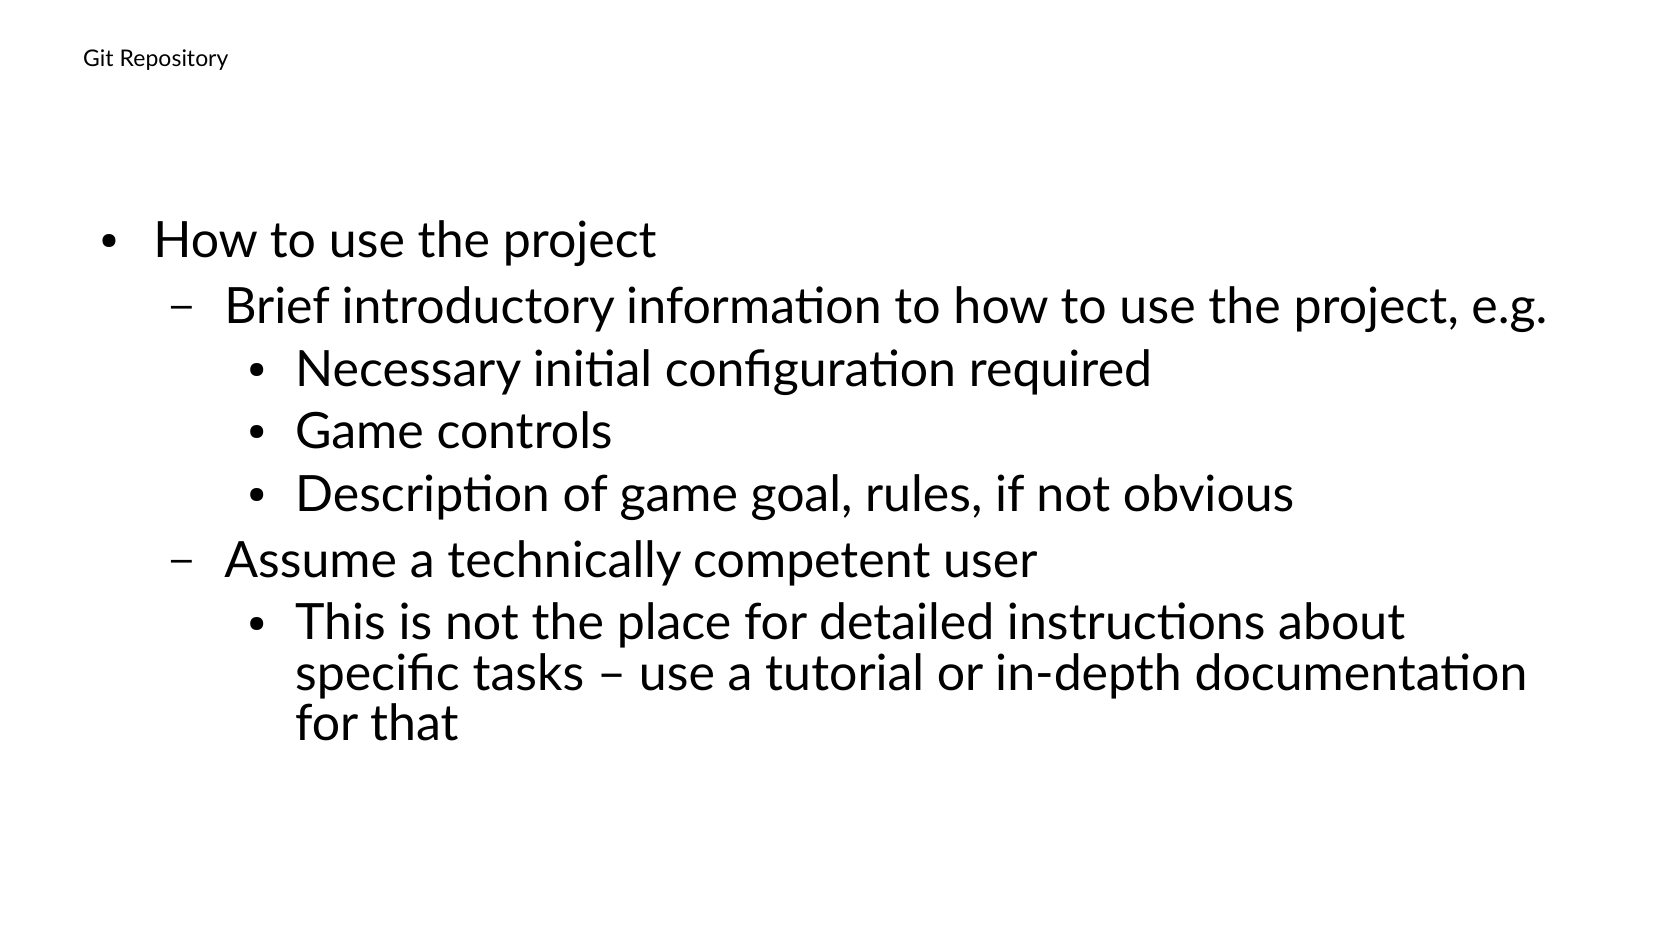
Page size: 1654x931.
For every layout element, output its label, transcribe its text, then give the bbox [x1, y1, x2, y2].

list How to use the project Brief introductory information to how to use the project, e.g. Necessary initial configuration required Game controls Description of game goal, rules, if not obvious Assume a technically competent user This is not the place for detailed instructions about specific tasks – use a tutorial or in-depth documentation for that [82, 217, 1571, 839]
title Git Repository [83, 0, 1571, 119]
